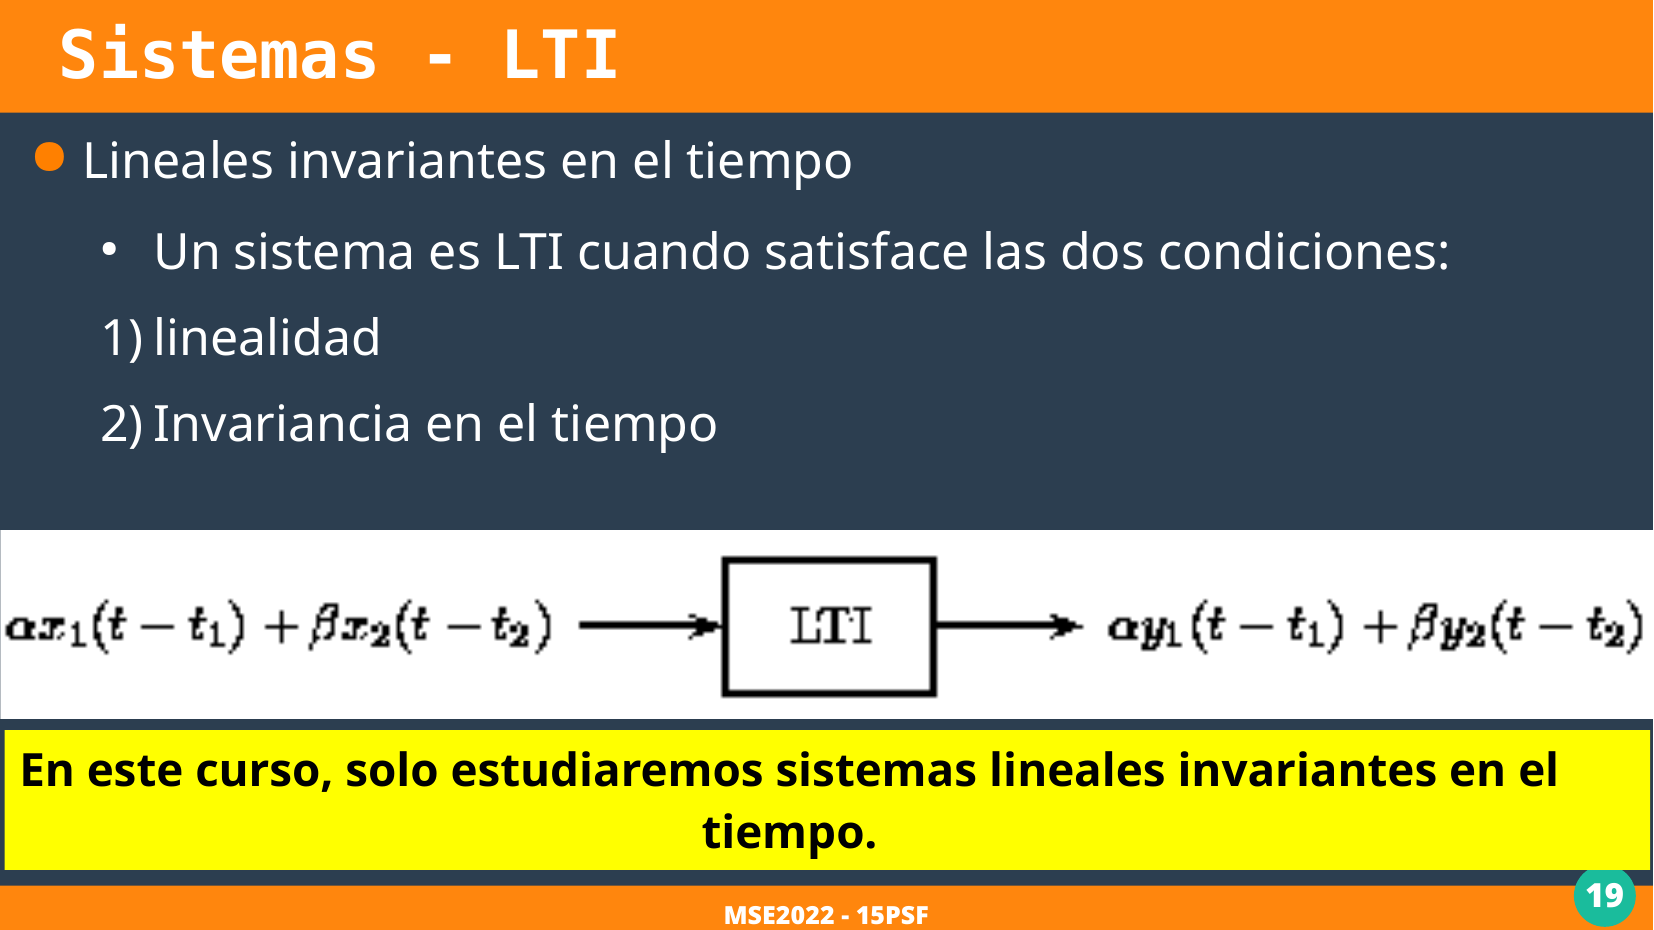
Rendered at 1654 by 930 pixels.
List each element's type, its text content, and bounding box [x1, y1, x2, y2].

text_box En este curso, solo estudiaremos sistemas lineales invariantes en el tiempo. [4, 753, 1651, 847]
title Sistemas - LTI [58, 16, 1594, 125]
picture [0, 530, 1654, 719]
list Lineales invariantes en el tiempo Un sistema es LTI cuando satisface las dos condiciones: linealidad Invariancia en el tiempo [11, 125, 1641, 526]
